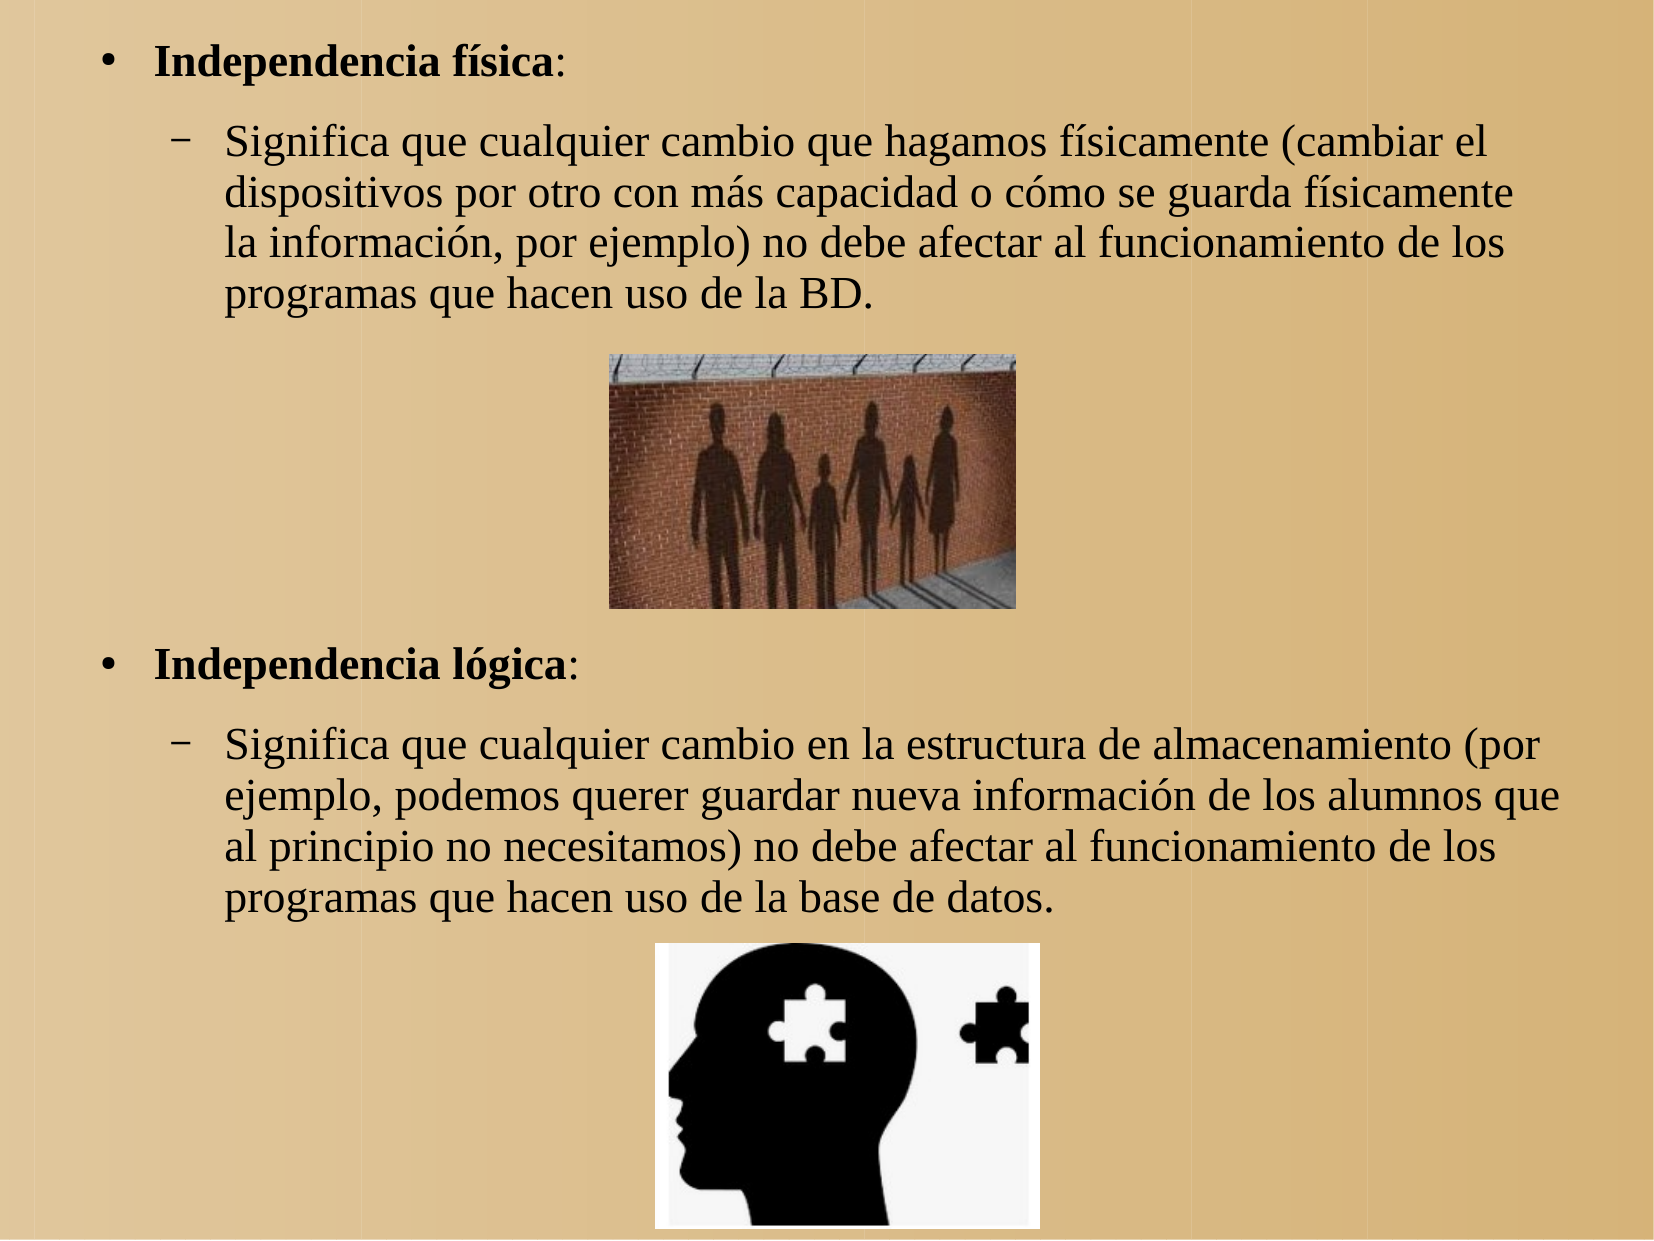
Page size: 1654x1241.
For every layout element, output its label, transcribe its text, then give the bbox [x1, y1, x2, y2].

picture [609, 354, 1016, 609]
list Independencia física: Significa que cualquier cambio que hagamos físicamente (cambiar el dispositivos por otro con más capacidad o cómo se guarda físicamente la información, por ejemplo) no debe afectar al funcionamiento de los programas que hacen uso de la BD. Independencia lógica: Significa que cualquier cambio en la estructura de almacenamiento (por ejemplo, podemos querer guardar nueva información de los alumnos que al principio no necesitamos) no debe afectar al funcionamiento de los programas que hacen uso de la base de datos. [82, 35, 1571, 1010]
picture [655, 943, 1040, 1229]
